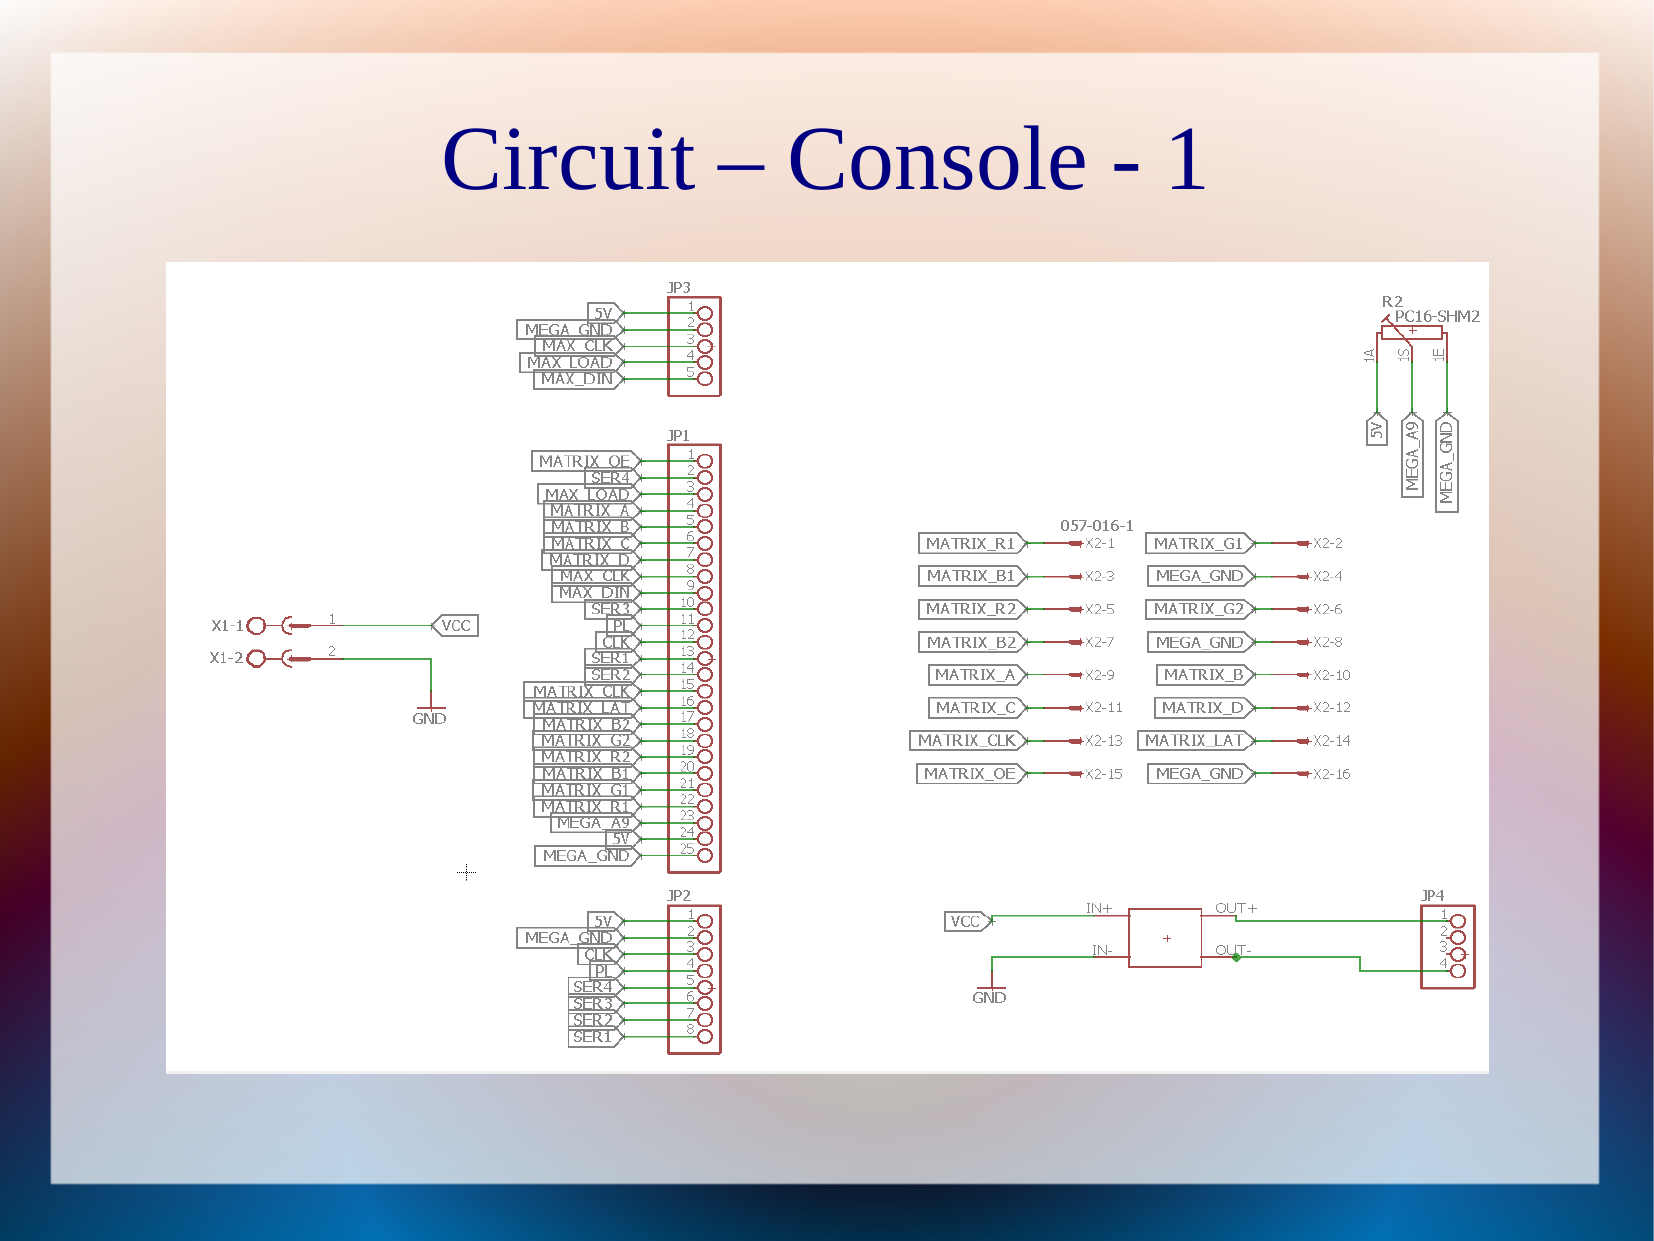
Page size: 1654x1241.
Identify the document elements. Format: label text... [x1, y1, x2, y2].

title Circuit – Console - 1 [82, 55, 1571, 263]
picture [0, 0, 1654, 1241]
